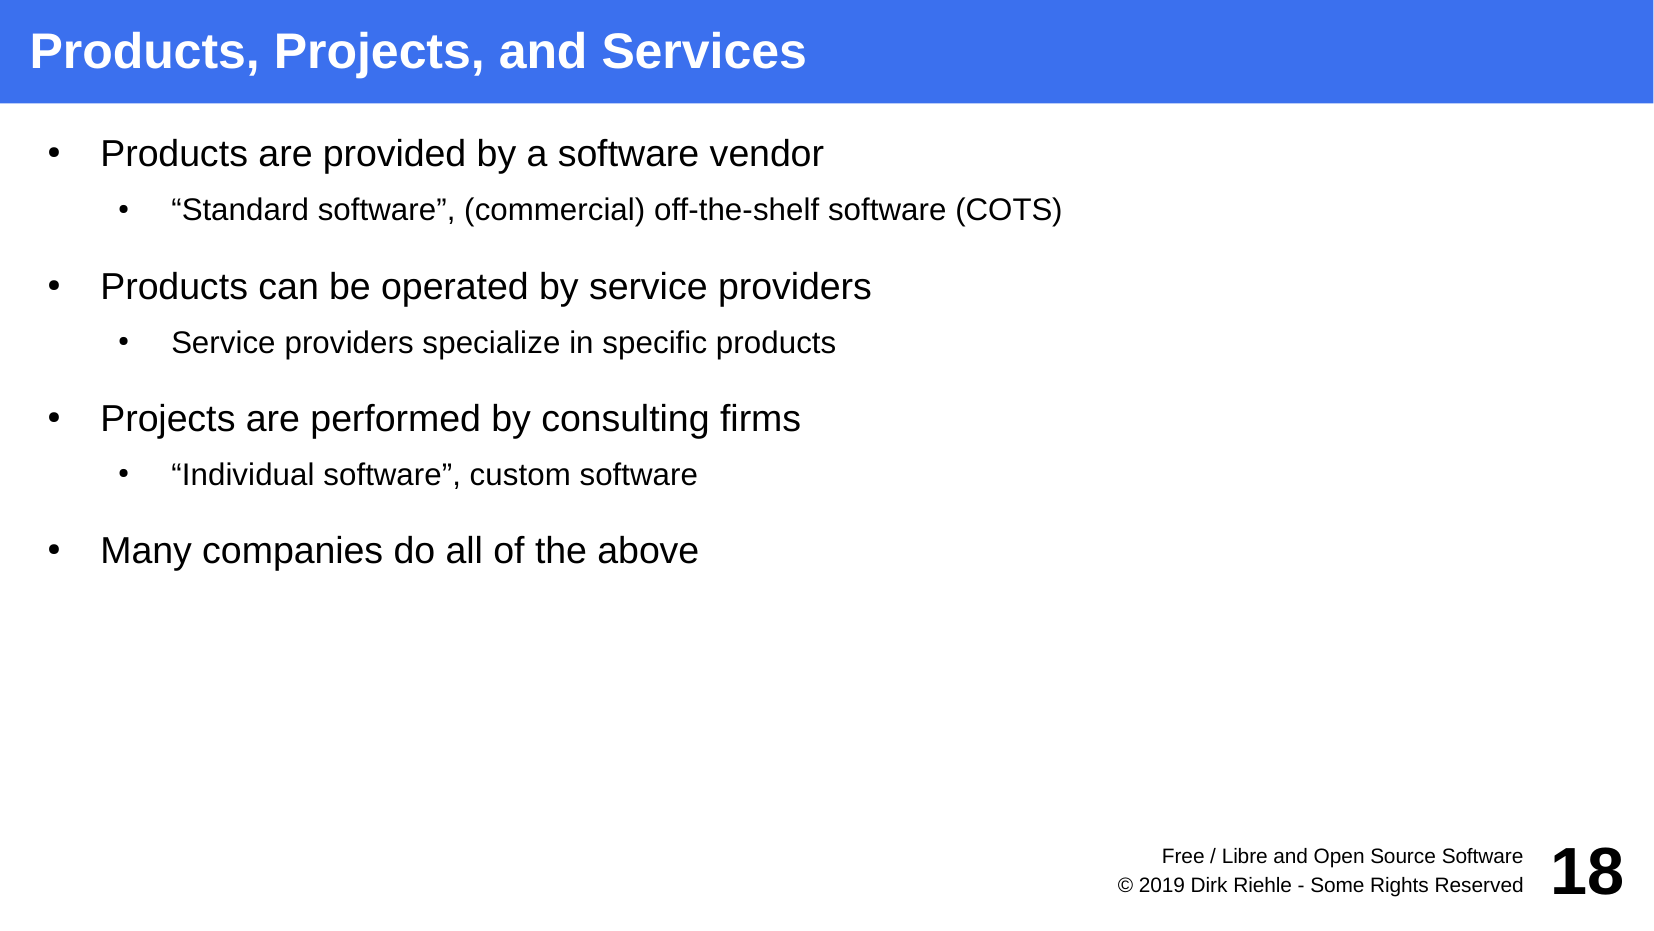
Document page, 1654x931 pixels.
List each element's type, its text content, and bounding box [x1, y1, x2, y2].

list Products are provided by a software vendor “Standard software”, (commercial) off-the-shelf software (COTS) Products can be operated by service providers Service providers specialize in specific products Projects are performed by consulting firms “Individual software”, custom software Many companies do all of the above [29, 132, 1625, 813]
title Products, Projects, and Services [0, 0, 1654, 104]
